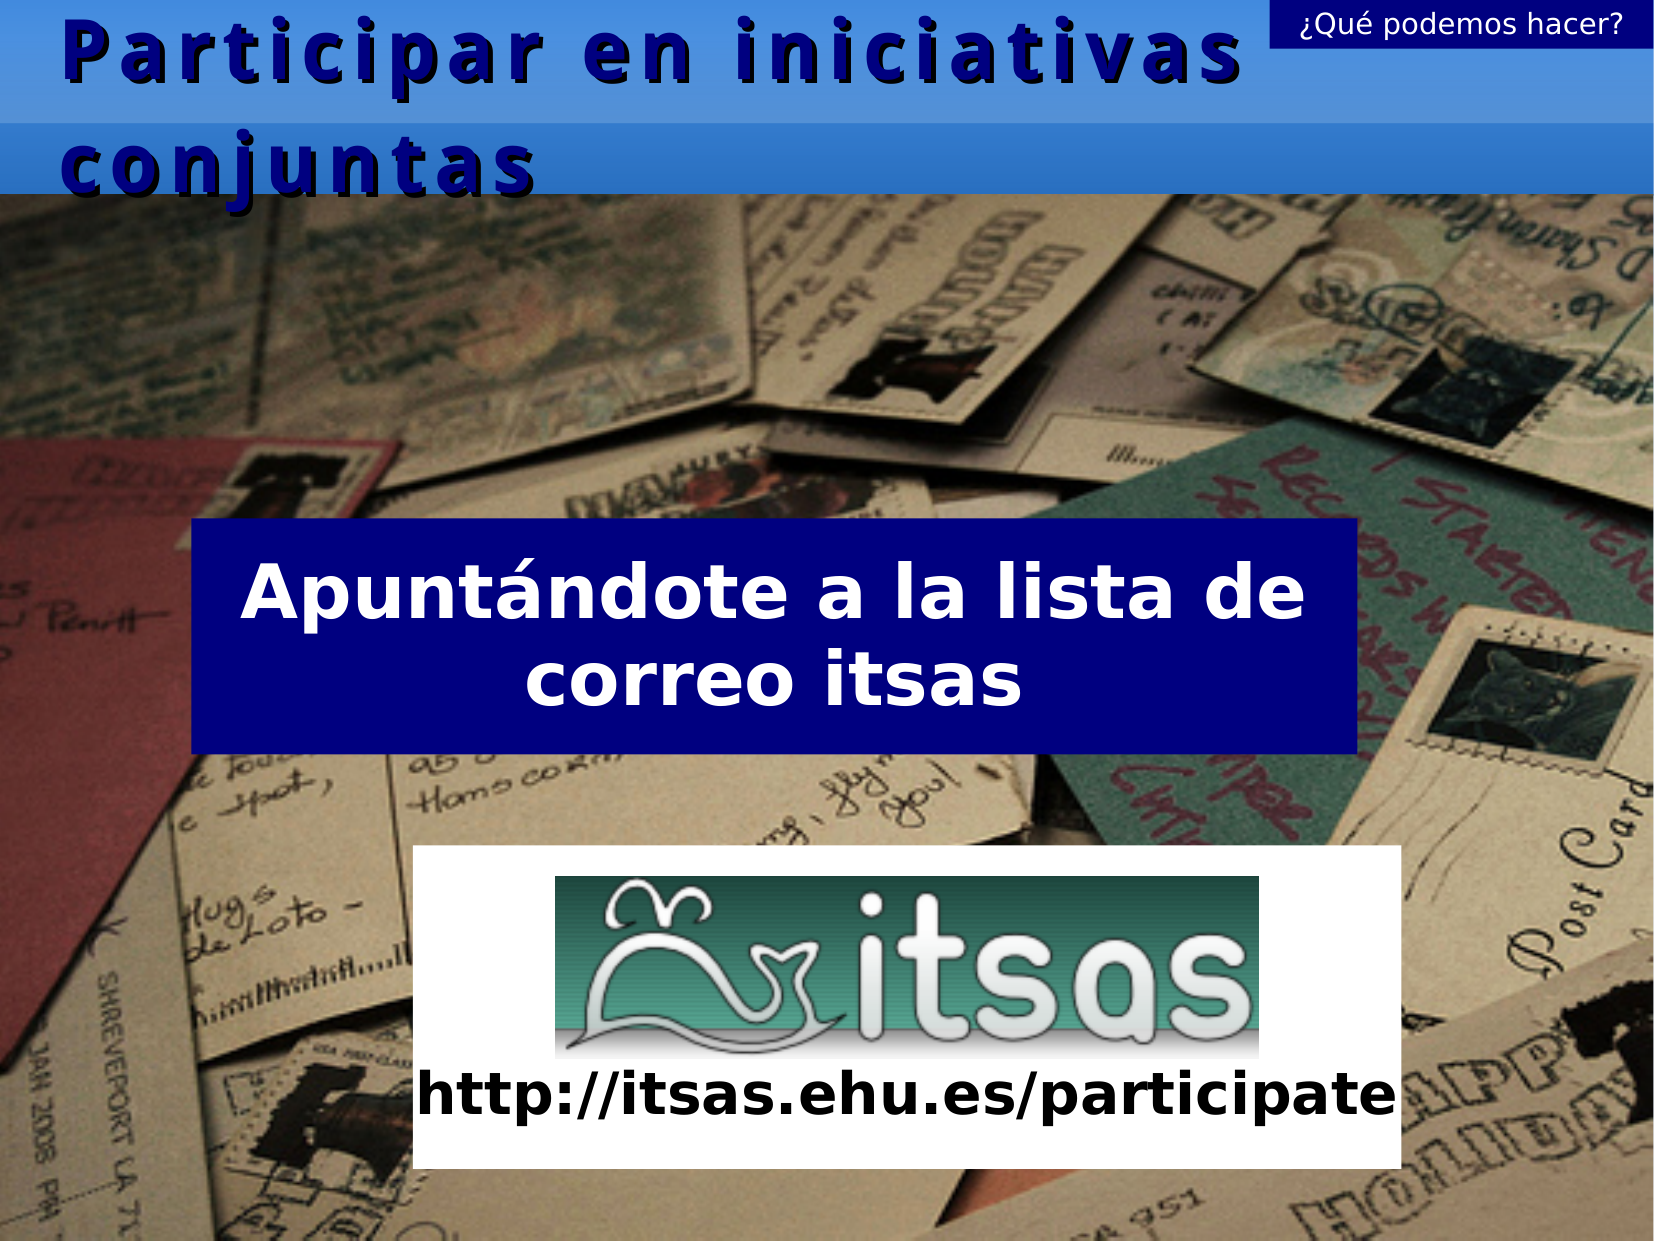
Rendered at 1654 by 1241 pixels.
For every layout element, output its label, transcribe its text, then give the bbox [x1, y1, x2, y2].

list Apuntándote a la lista de correo itsas [191, 518, 1358, 755]
text_box http://itsas.ehu.es/participate [412, 845, 1402, 1169]
picture [0, 0, 1654, 1241]
list [82, 236, 1565, 1094]
title Participar en iniciativas conjuntas [59, 3, 1654, 204]
text_box ¿Qué podemos hacer? [1269, 0, 1654, 48]
